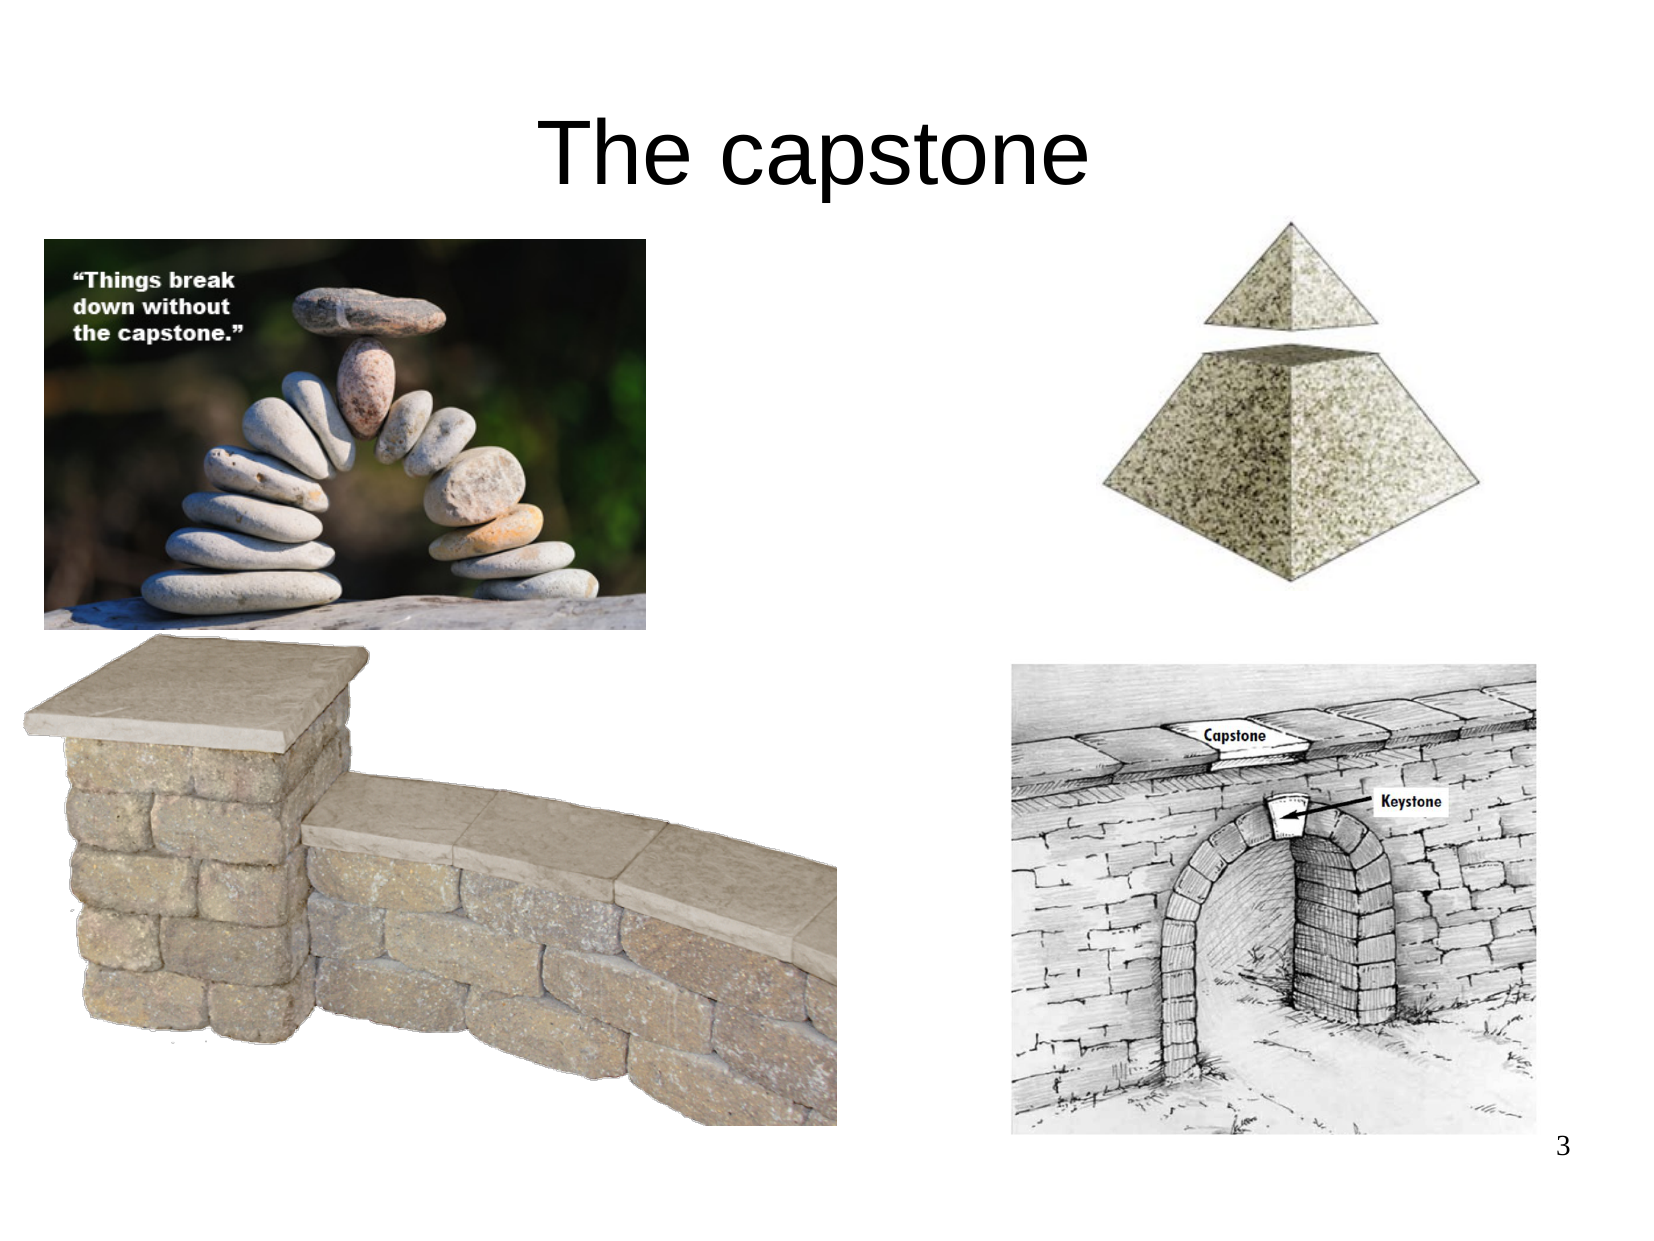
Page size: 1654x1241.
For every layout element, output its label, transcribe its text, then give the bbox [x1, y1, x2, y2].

picture [1096, 215, 1489, 591]
title The capstone [82, 49, 1571, 257]
picture [23, 239, 837, 1126]
picture [1005, 659, 1547, 1135]
